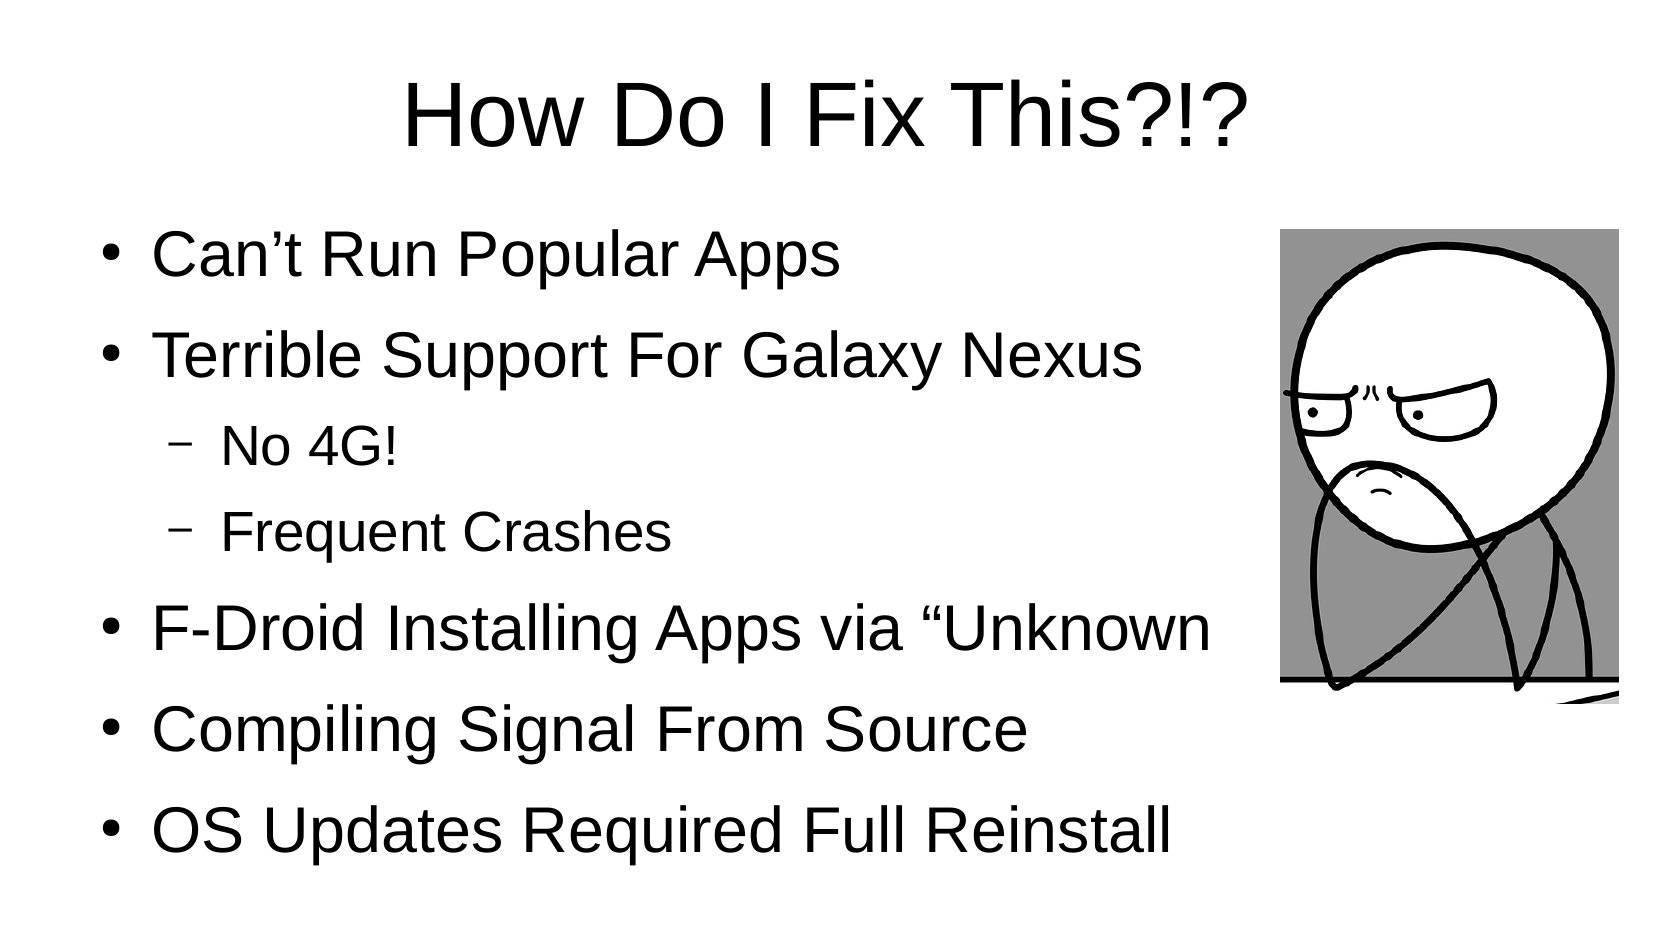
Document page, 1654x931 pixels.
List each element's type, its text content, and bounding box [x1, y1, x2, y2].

picture [1280, 229, 1619, 704]
list Can’t Run Popular Apps Terrible Support For Galaxy Nexus No 4G! Frequent Crashes F-Droid Installing Apps via “Unknown Sources” Compiling Signal From Source OS Updates Required Full Reinstall [82, 217, 1571, 931]
title How Do I Fix This?!? [82, 37, 1571, 193]
